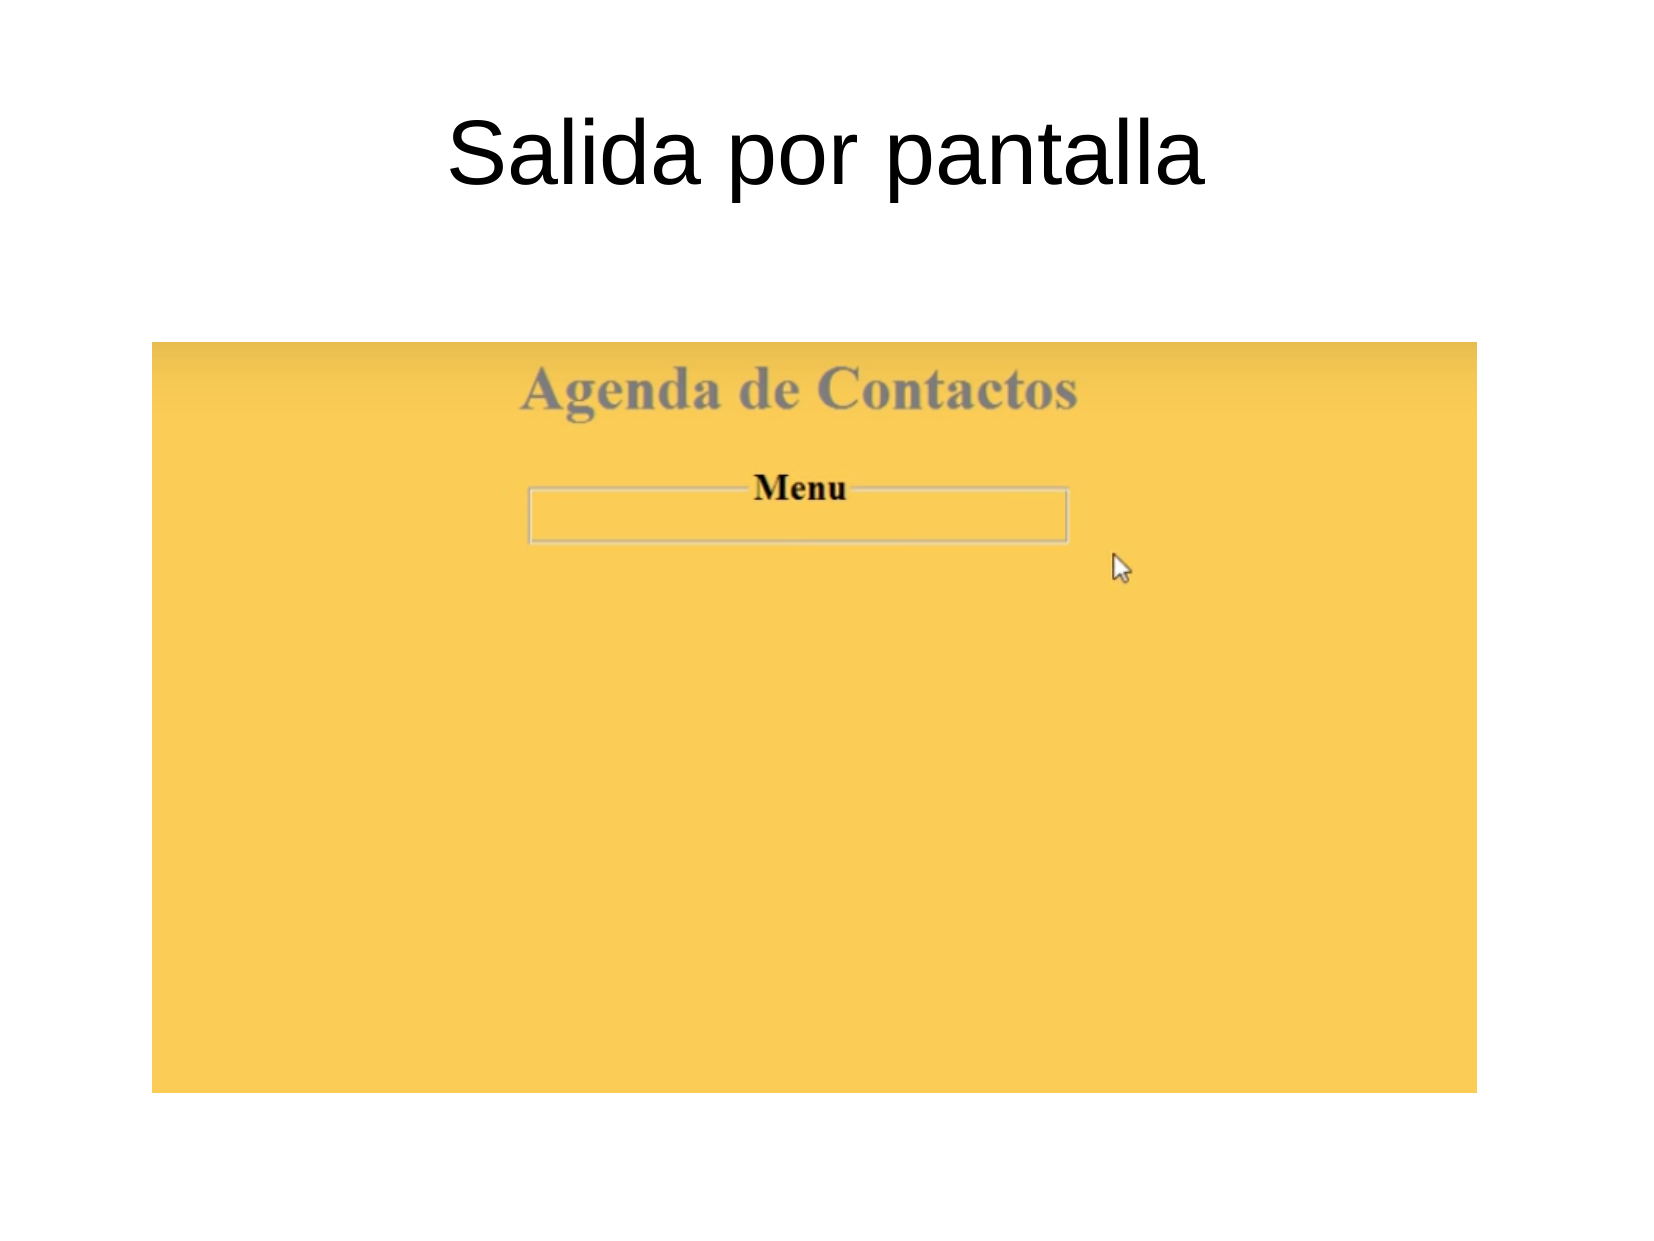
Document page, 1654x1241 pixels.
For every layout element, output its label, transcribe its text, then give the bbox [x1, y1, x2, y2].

picture [152, 342, 1477, 1093]
title Salida por pantalla [82, 49, 1571, 257]
